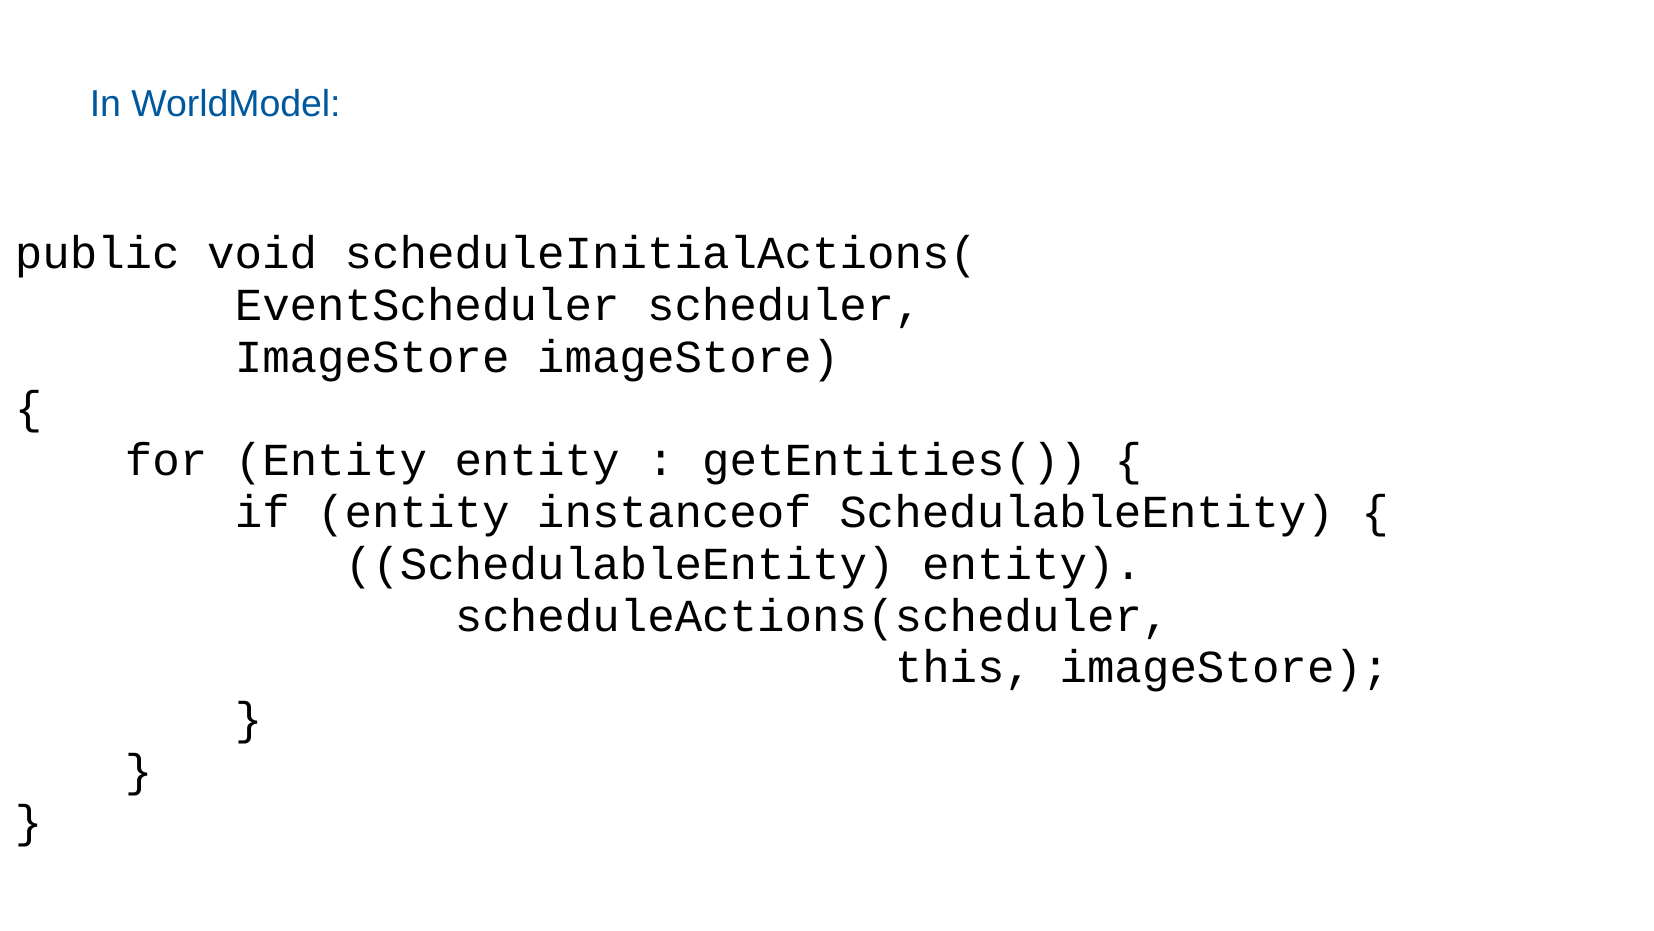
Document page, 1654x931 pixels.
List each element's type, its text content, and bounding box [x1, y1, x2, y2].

text_box public void scheduleInitialActions( EventScheduler scheduler, ImageStore imageStore) { for (Entity entity : getEntities()) { if (entity instanceof SchedulableEntity) { ((SchedulableEntity) entity). scheduleActions(scheduler, this, imageStore); } } } [0, 120, 1456, 931]
text_box In WorldModel: [75, 75, 356, 132]
